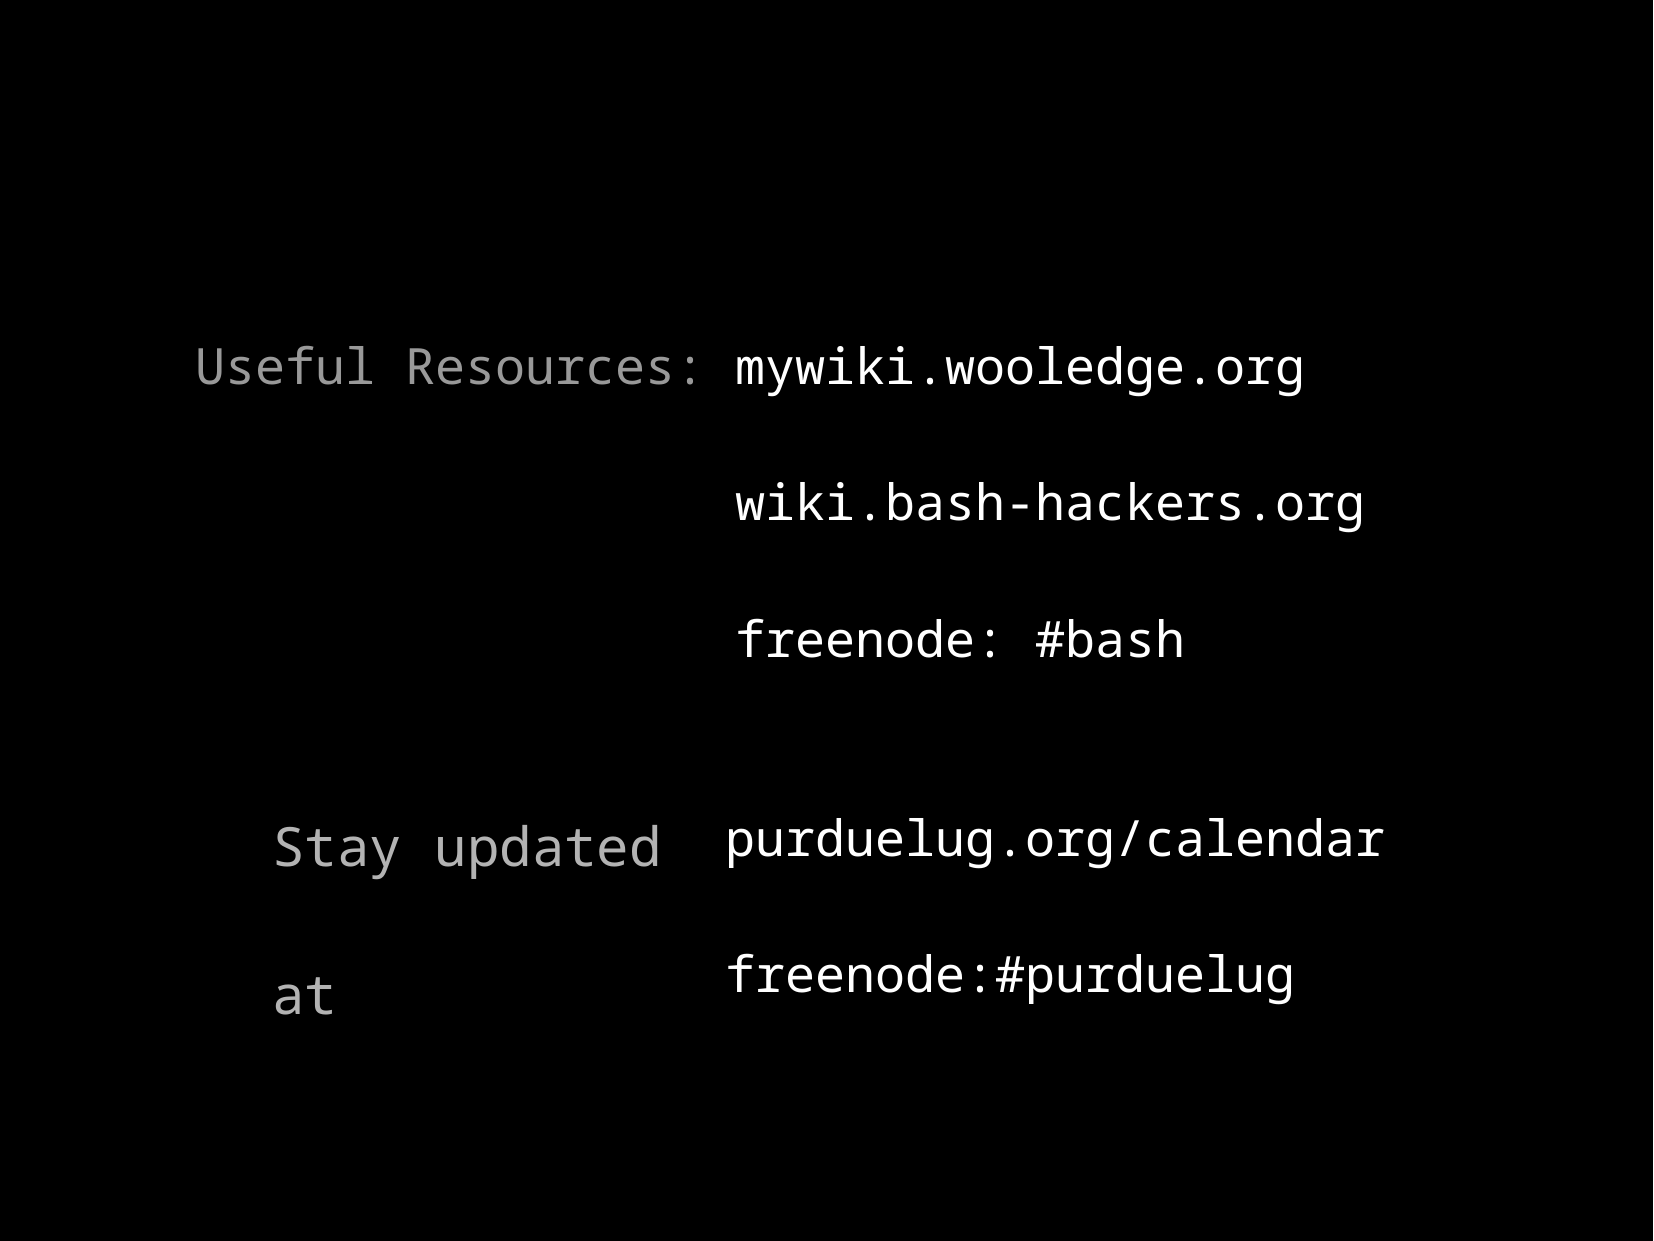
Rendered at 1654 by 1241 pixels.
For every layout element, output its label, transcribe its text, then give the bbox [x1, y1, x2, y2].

text_box purduelug.org/calendar freenode:#purduelug [675, 727, 1576, 992]
table_header Useful Resources: [95, 323, 720, 680]
table_header mywiki.wooledge.org wiki.bash-hackers.org freenode: #bash [720, 323, 1520, 680]
text_box Stay updated at [221, 727, 675, 900]
